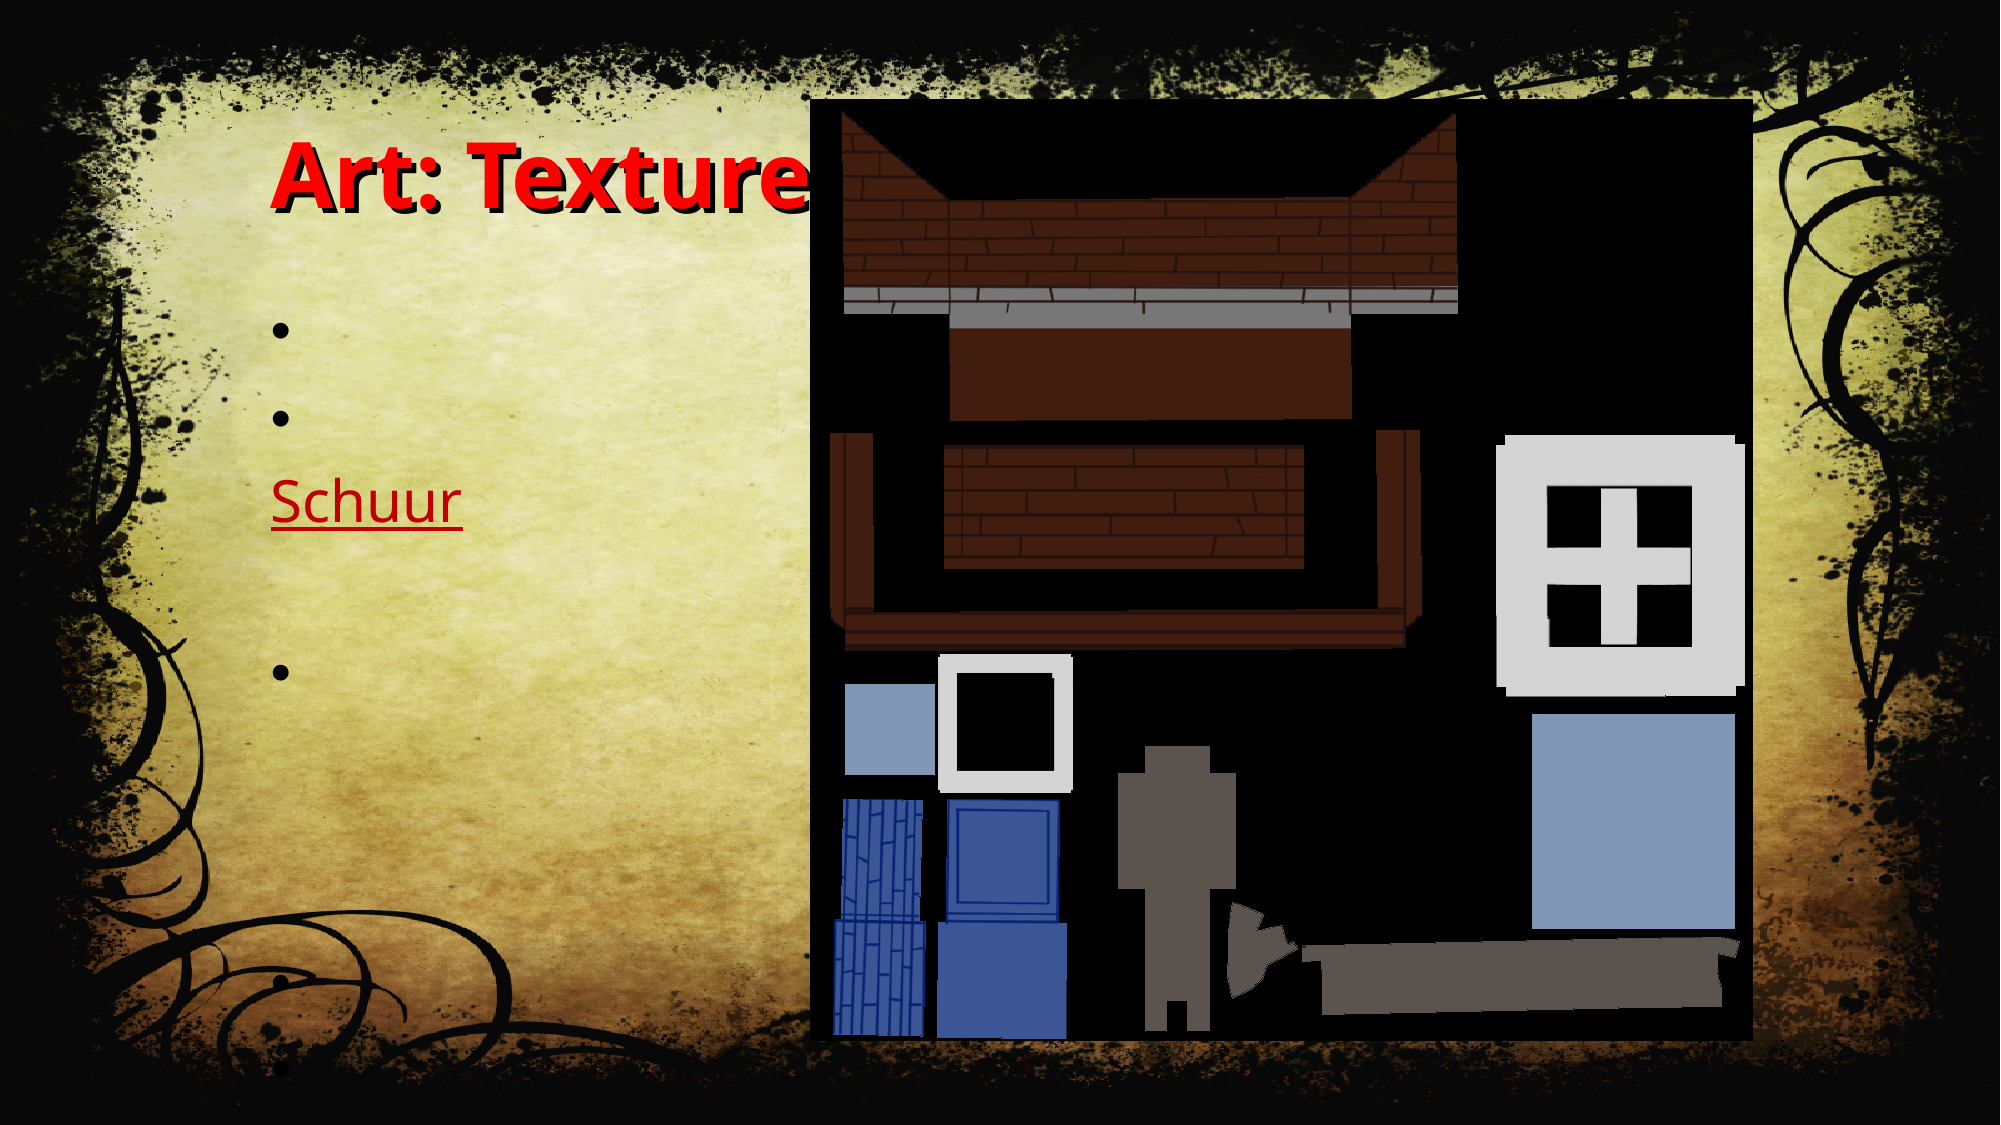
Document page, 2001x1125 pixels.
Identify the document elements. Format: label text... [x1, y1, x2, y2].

picture [810, 99, 1753, 1041]
list Schuur [255, 288, 810, 1002]
title Art: Texture [255, 70, 1981, 288]
list Schuur [1753, 288, 1981, 1002]
